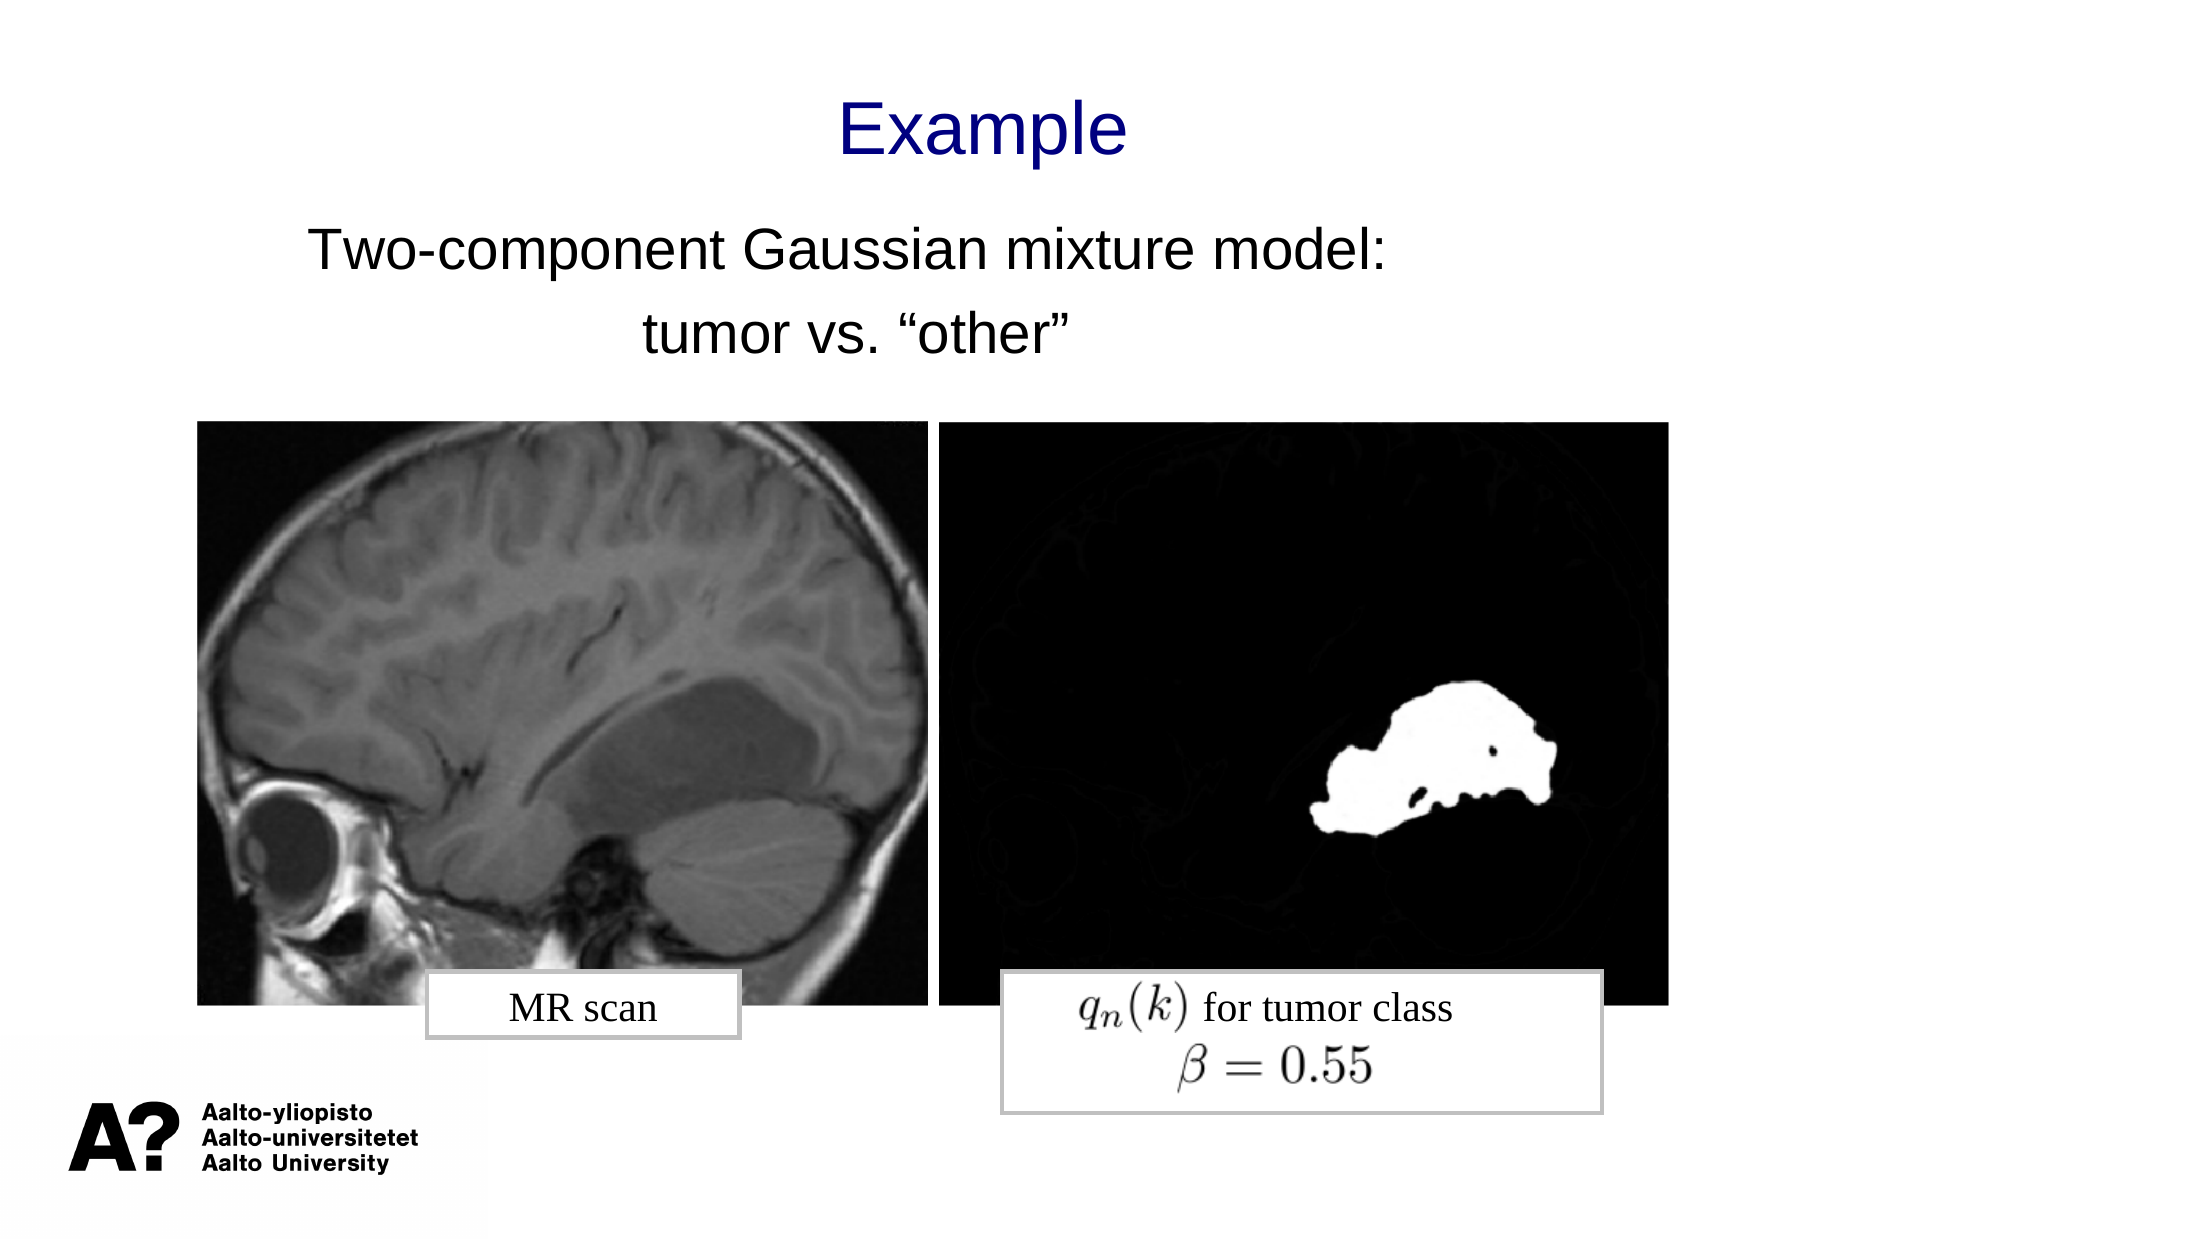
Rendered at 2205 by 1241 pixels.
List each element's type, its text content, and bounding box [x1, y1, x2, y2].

picture [0, 1035, 488, 1239]
text_box for tumor class [1001, 971, 1603, 1113]
picture [939, 421, 1670, 1007]
picture [196, 420, 928, 1007]
text_box Two-component Gaussian mixture model: tumor vs. “other” [293, 203, 1626, 523]
title Example [326, 65, 1640, 179]
picture [1075, 978, 1191, 1033]
text_box MR scan [426, 971, 740, 1038]
picture [1170, 1036, 1379, 1103]
